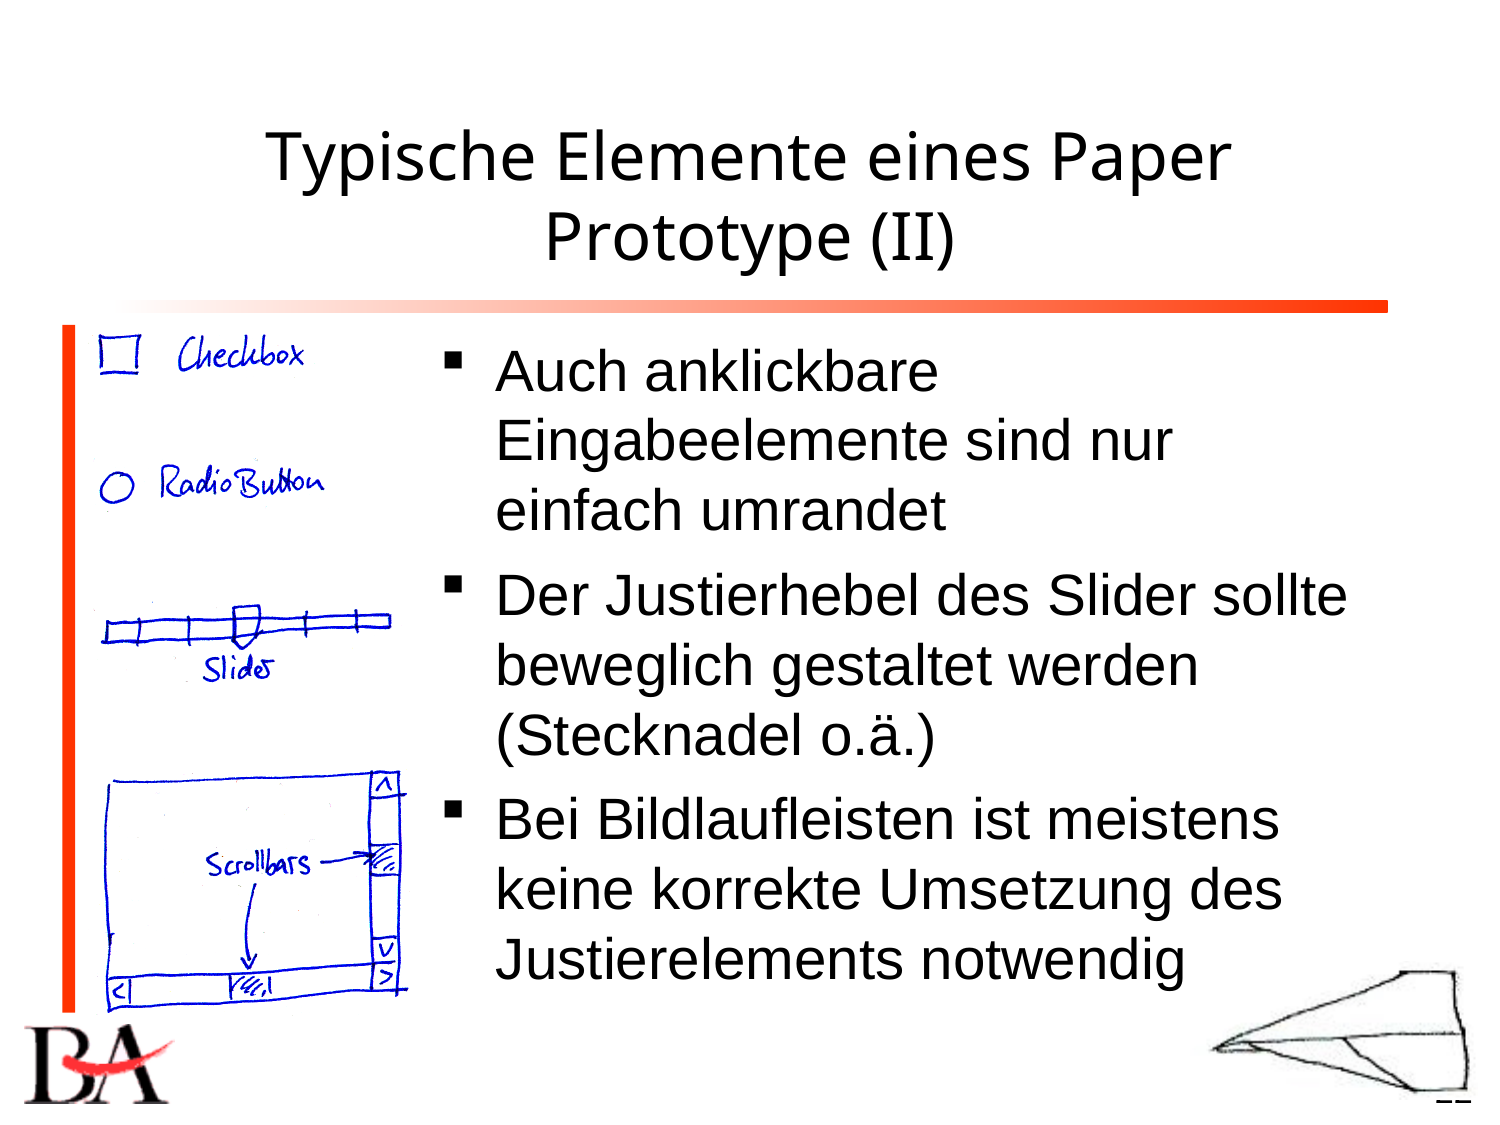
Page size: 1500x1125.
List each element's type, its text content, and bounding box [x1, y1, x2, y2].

chart [87, 458, 332, 513]
chart [1187, 962, 1478, 1101]
list Auch anklickbare Eingabeelemente sind nur einfach umrandet Der Justierhebel des Slider sollte beweglich gestaltet werden (Stecknadel o.ä.) Bei Bildlaufleisten ist meistens keine korrekte Umsetzung des Justierelements notwendig [425, 324, 1388, 1051]
chart [87, 762, 410, 1018]
chart [87, 324, 324, 381]
chart [87, 597, 407, 688]
picture [24, 1024, 175, 1104]
title Typische Elemente eines Paper Prototype (II) [112, 96, 1388, 292]
